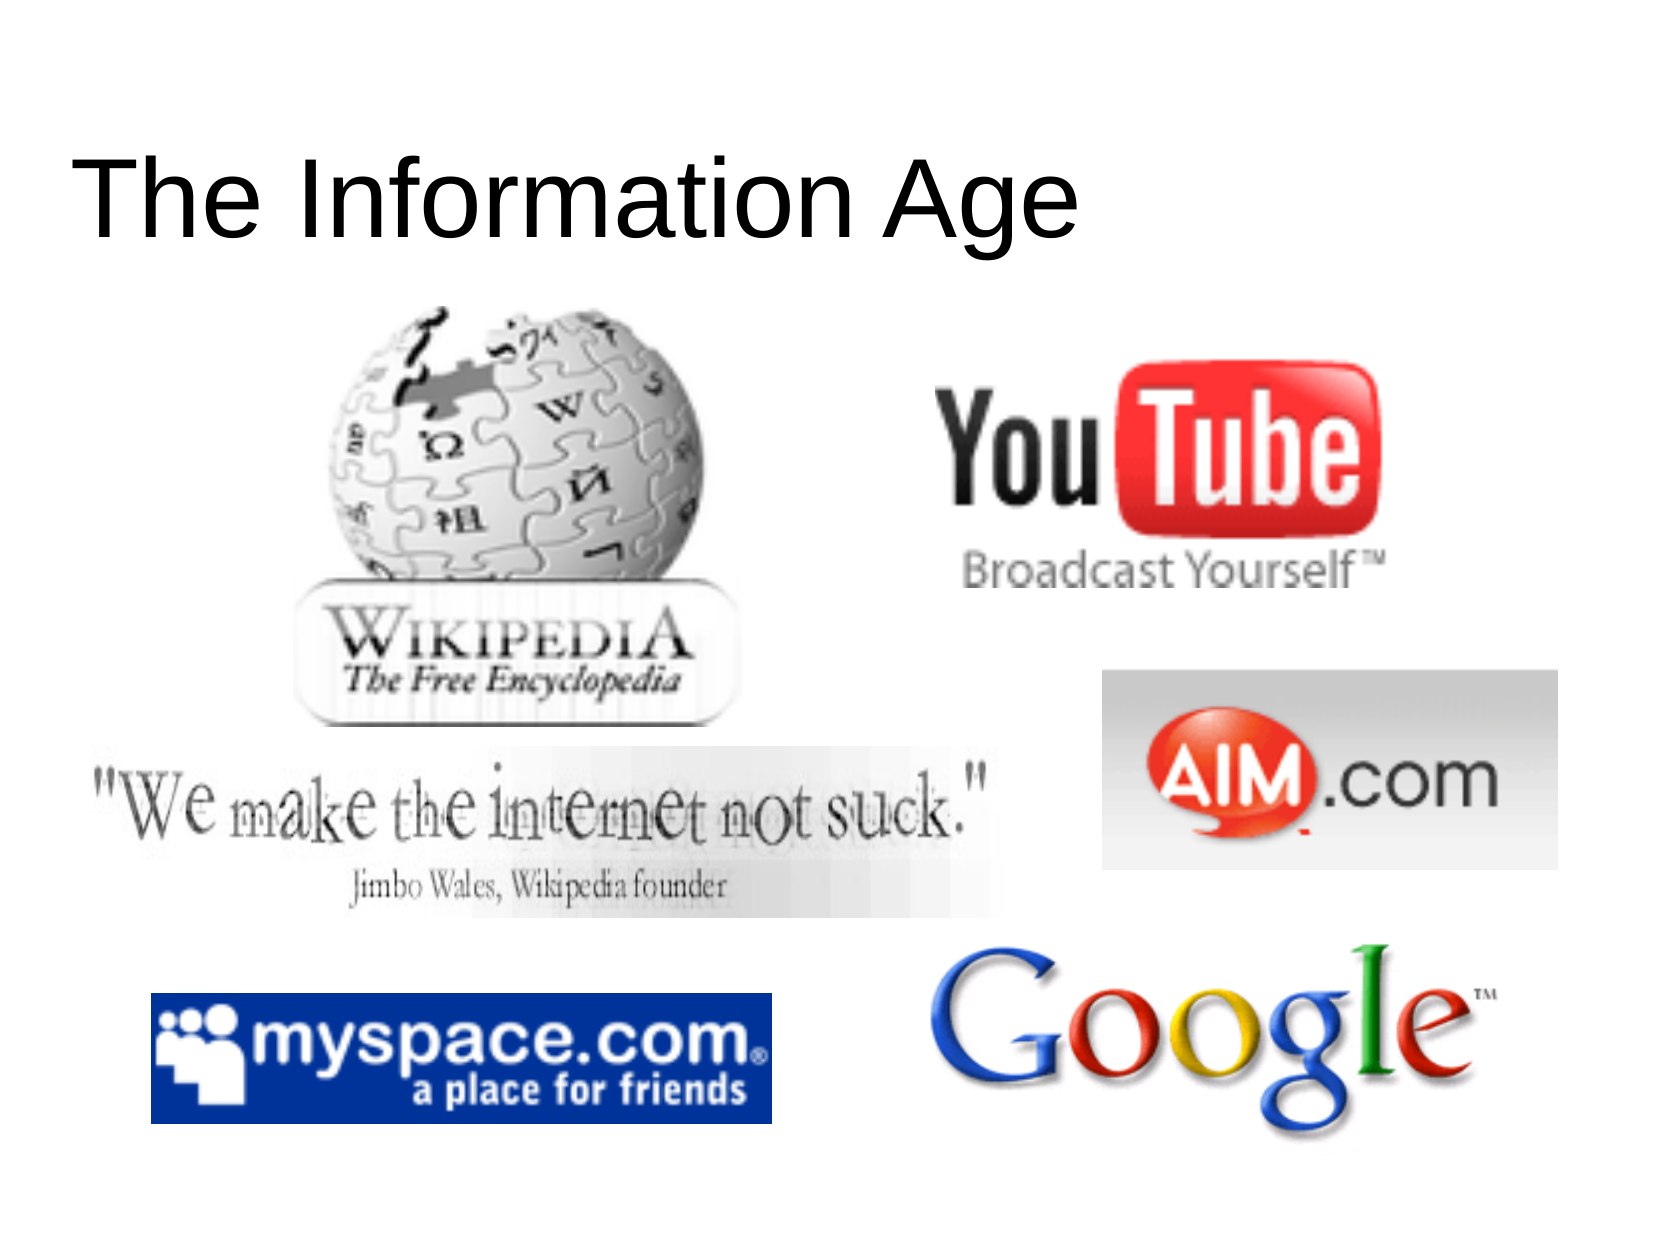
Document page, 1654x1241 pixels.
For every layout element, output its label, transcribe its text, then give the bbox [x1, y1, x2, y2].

picture [923, 926, 1502, 1158]
title The Information Age [55, 41, 1461, 331]
picture [293, 306, 742, 727]
picture [1102, 665, 1558, 870]
picture [75, 746, 1006, 918]
picture [935, 354, 1390, 588]
picture [151, 993, 772, 1124]
